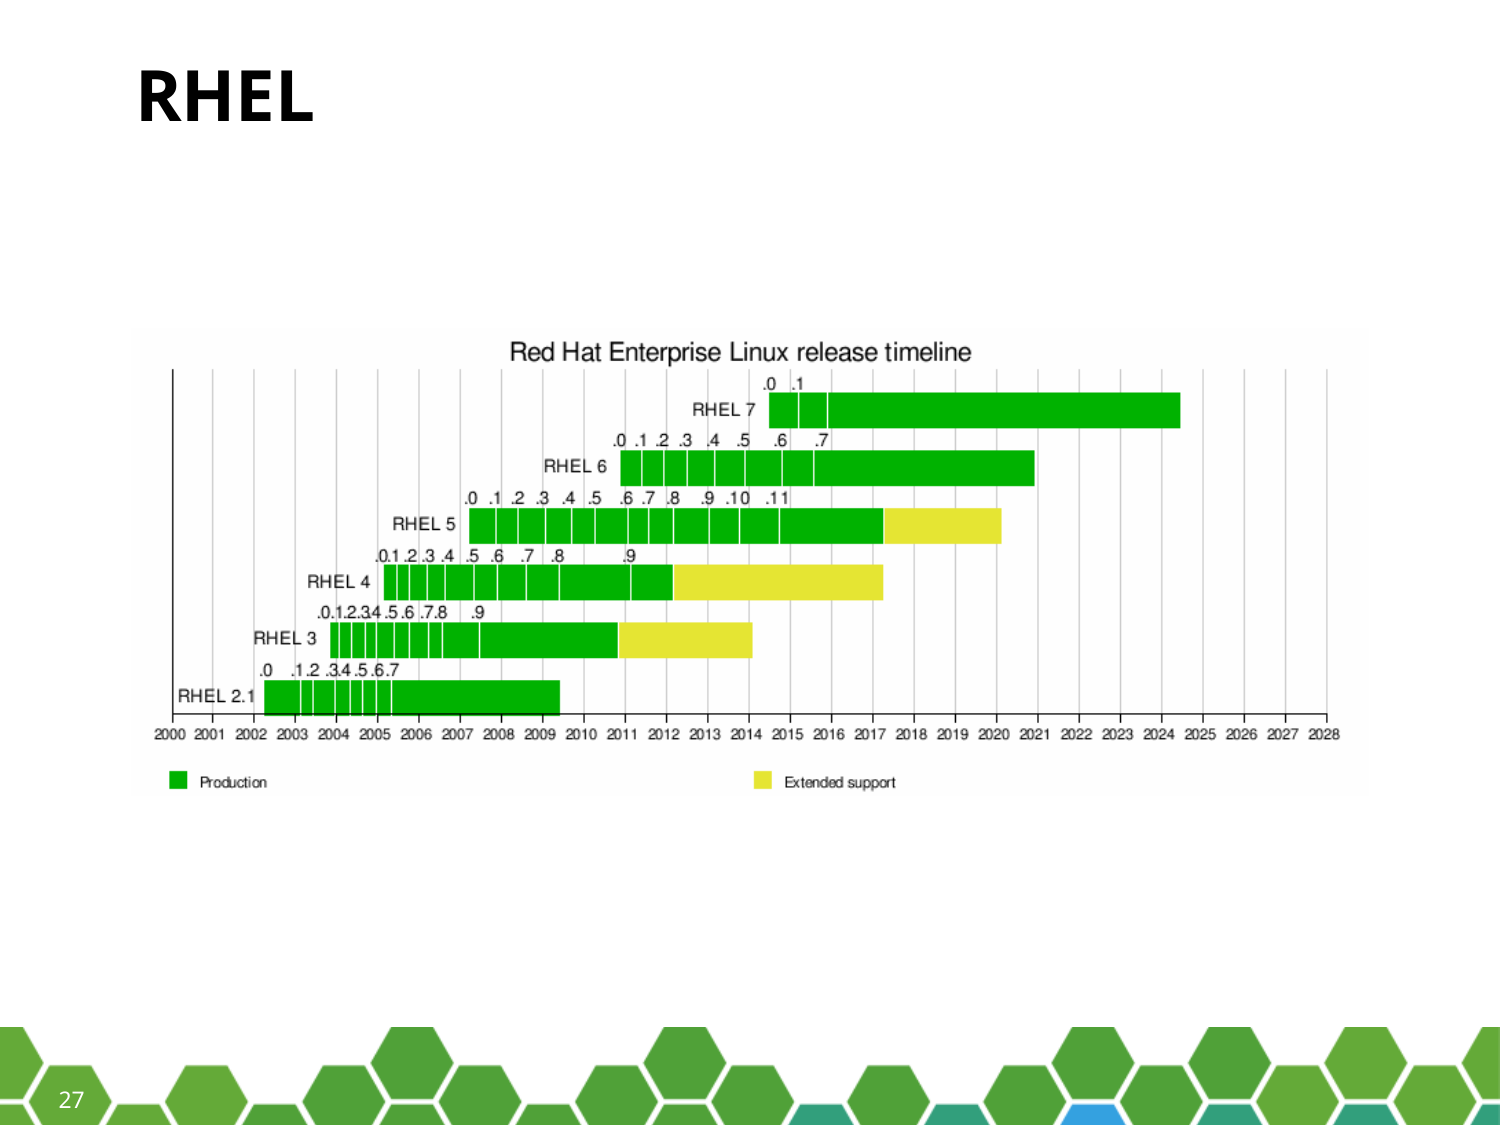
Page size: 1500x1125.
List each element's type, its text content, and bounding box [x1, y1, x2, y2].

picture [0, 1027, 1500, 1125]
picture [131, 328, 1369, 797]
title RHEL [135, 12, 1372, 175]
